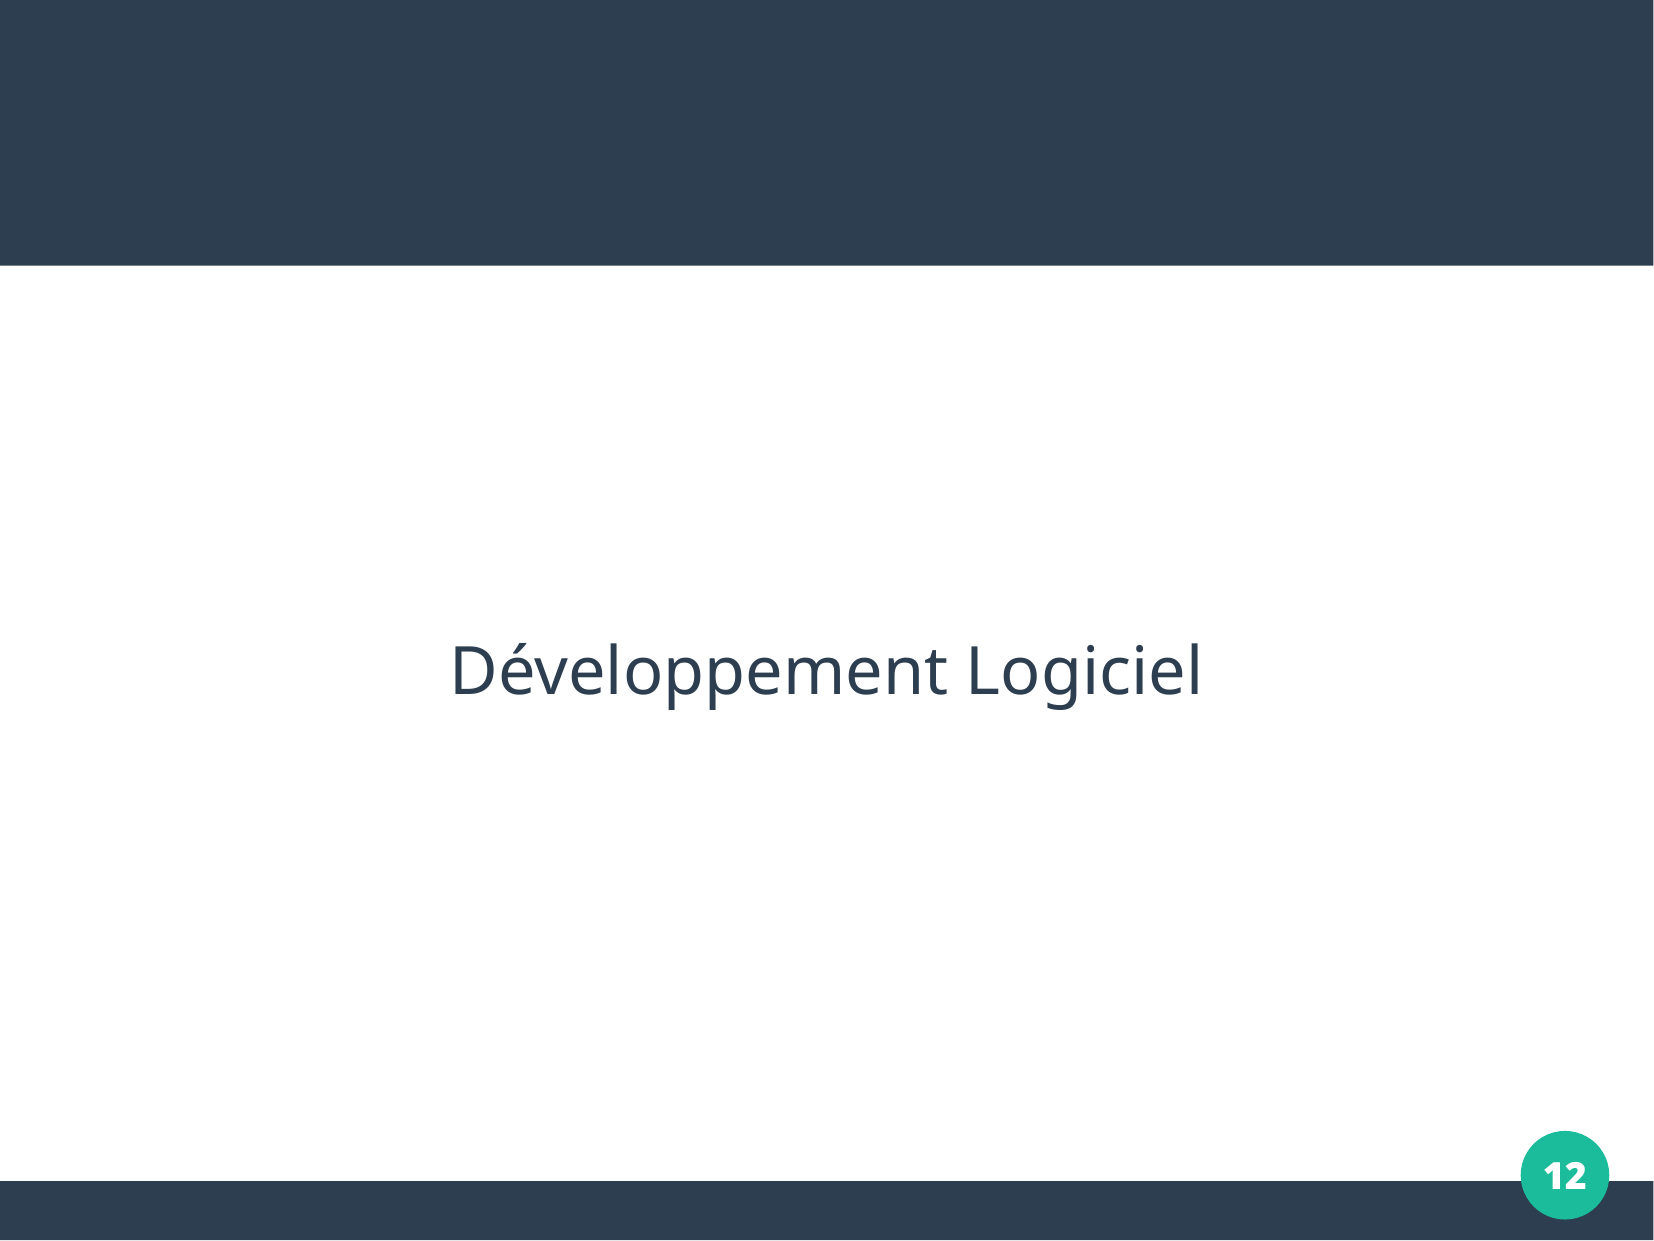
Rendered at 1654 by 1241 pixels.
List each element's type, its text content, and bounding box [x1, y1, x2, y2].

subtitle Développement Logiciel [59, 304, 1595, 1034]
